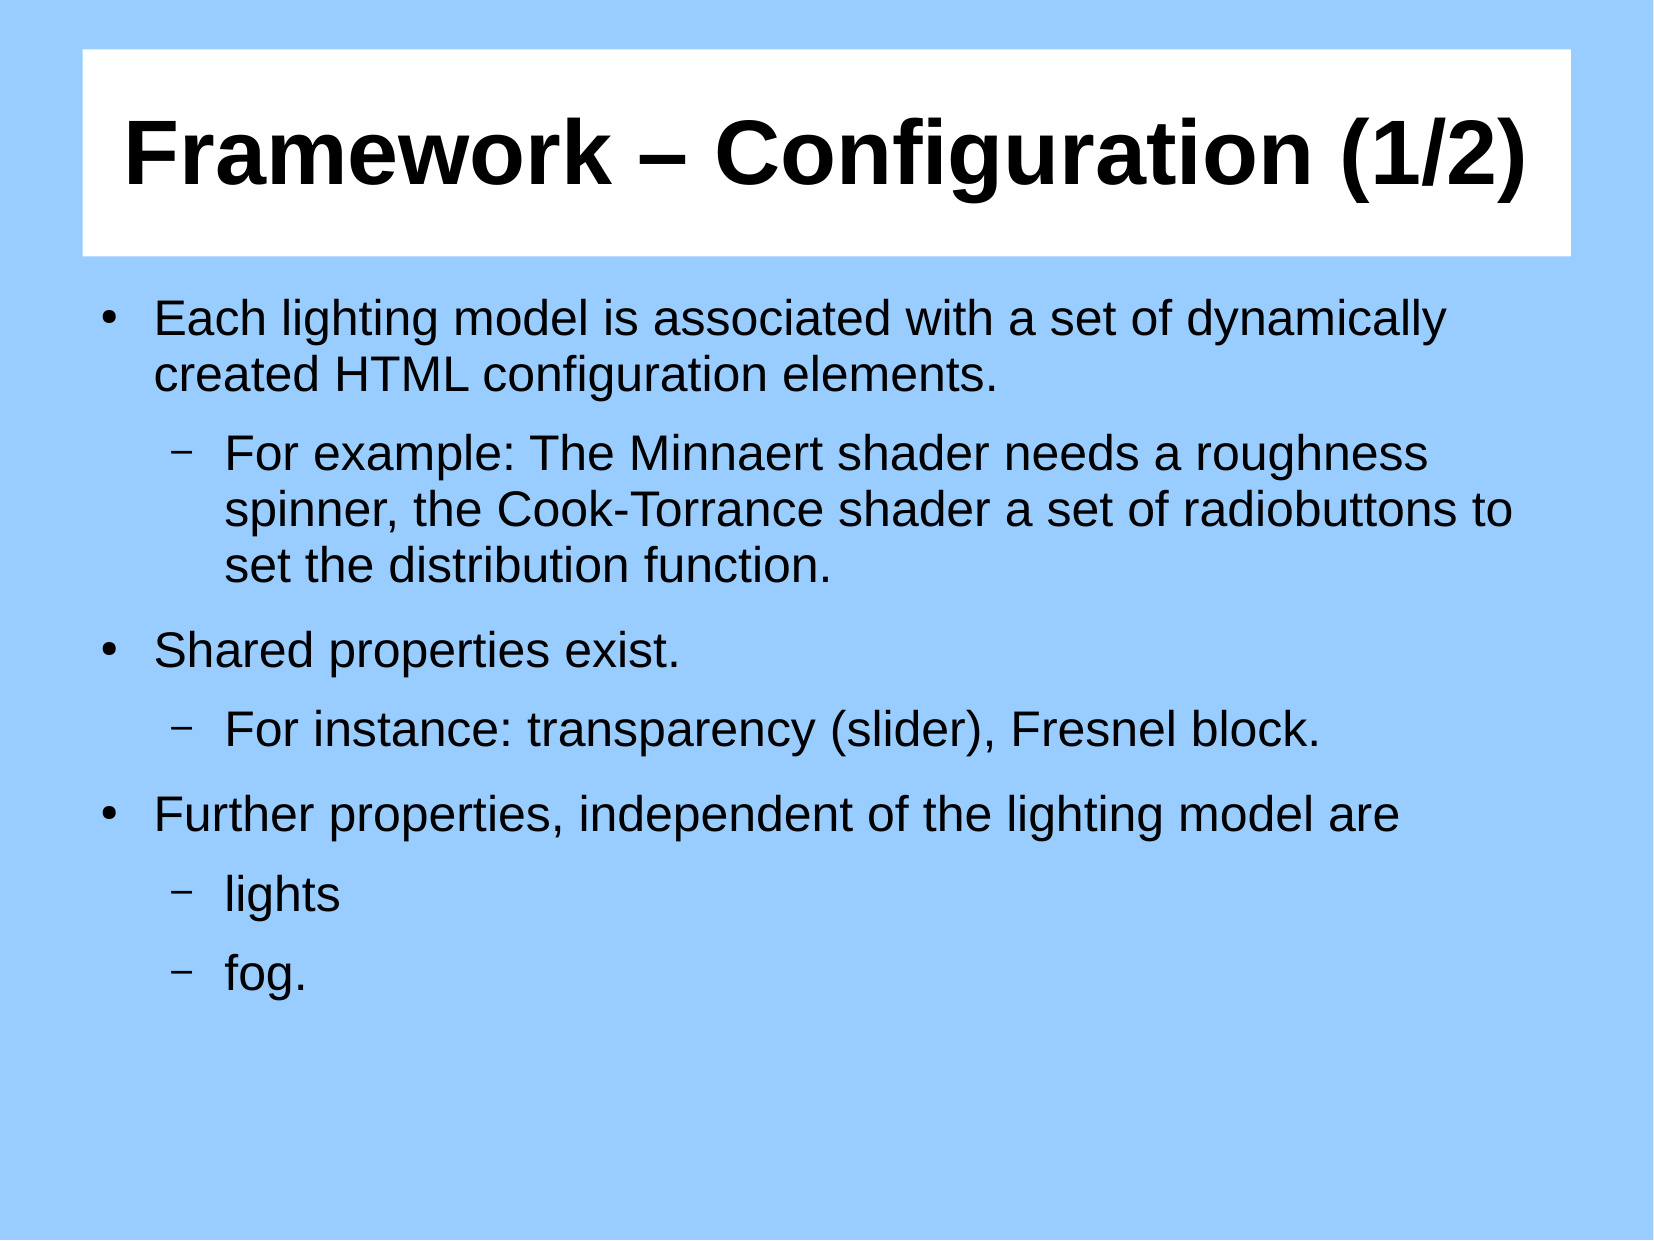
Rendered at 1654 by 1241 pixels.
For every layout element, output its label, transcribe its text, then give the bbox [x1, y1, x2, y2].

title Framework – Configuration (1/2) [82, 49, 1571, 257]
list Each lighting model is associated with a set of dynamically created HTML configuration elements. For example: The Minnaert shader needs a roughness spinner, the Cook-Torrance shader a set of radiobuttons to set the distribution function. Shared properties exist. For instance: transparency (slider), Fresnel block. Further properties, independent of the lighting model are lights fog. [82, 290, 1571, 1170]
